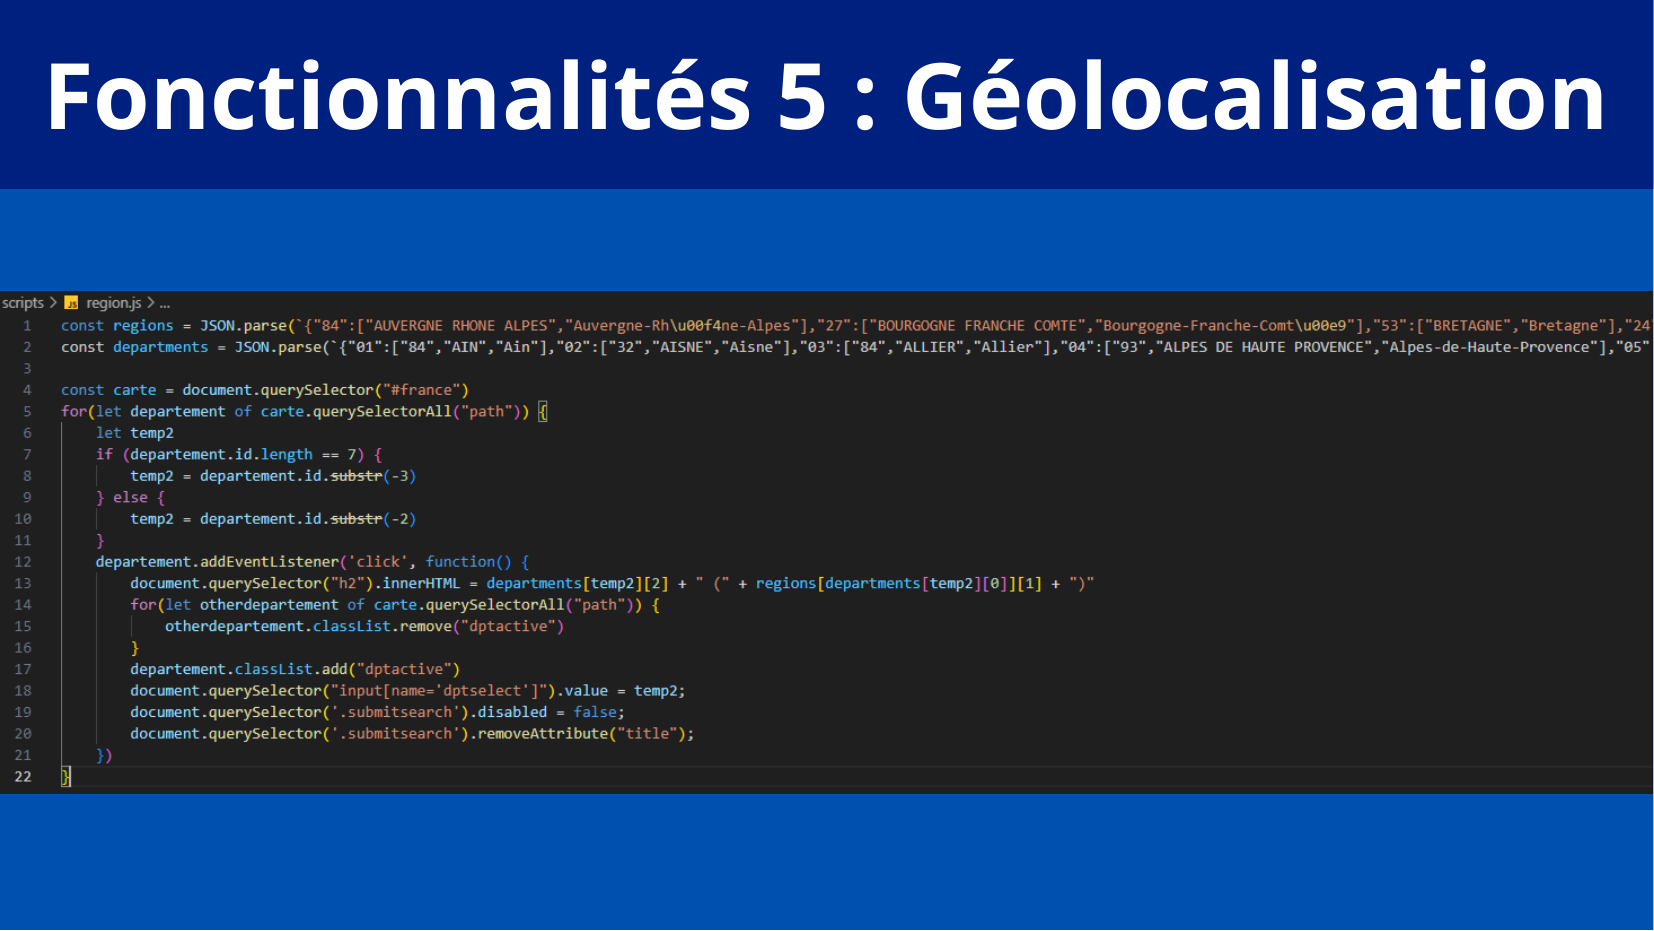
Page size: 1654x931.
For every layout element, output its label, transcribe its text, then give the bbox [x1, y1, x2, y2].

picture [0, 291, 1653, 794]
title Fonctionnalités 5 : Géolocalisation [0, 0, 1654, 189]
